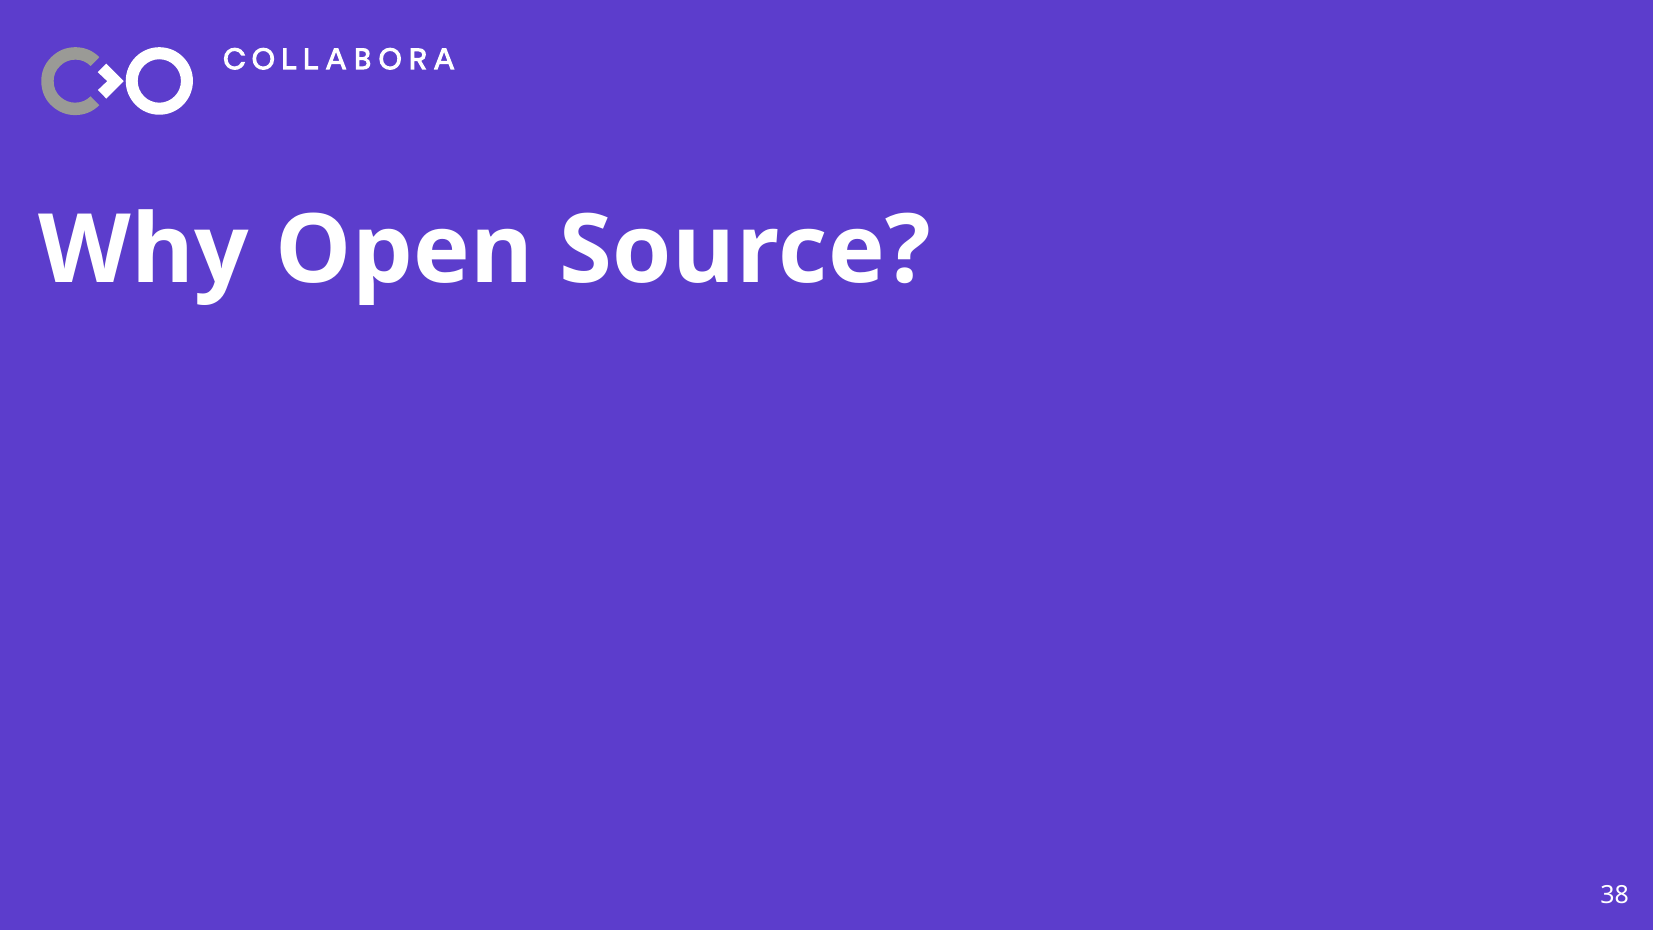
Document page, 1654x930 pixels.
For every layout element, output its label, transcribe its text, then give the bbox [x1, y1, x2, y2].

title Why Open Source? [38, 186, 1614, 243]
